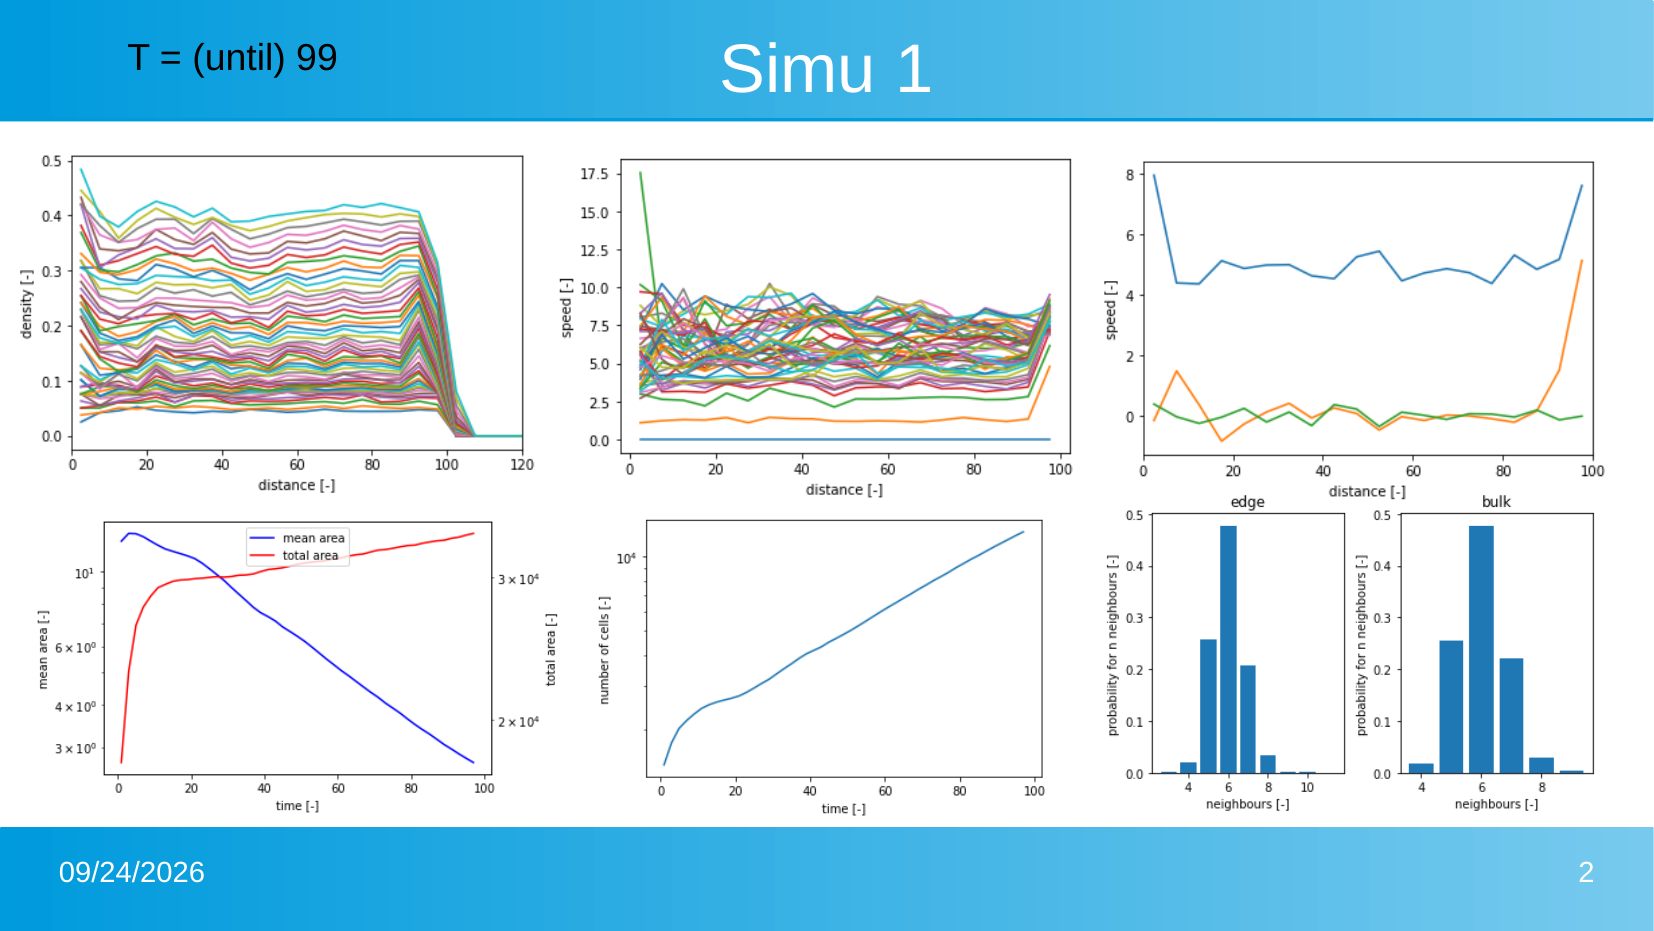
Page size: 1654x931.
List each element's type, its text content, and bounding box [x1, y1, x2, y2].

picture [11, 149, 537, 497]
picture [32, 517, 563, 816]
picture [1087, 159, 1613, 818]
title Simu 1 [59, 29, 1595, 108]
picture [556, 155, 1082, 503]
text_box T = (until) 99 [112, 29, 451, 87]
picture [593, 514, 1051, 818]
